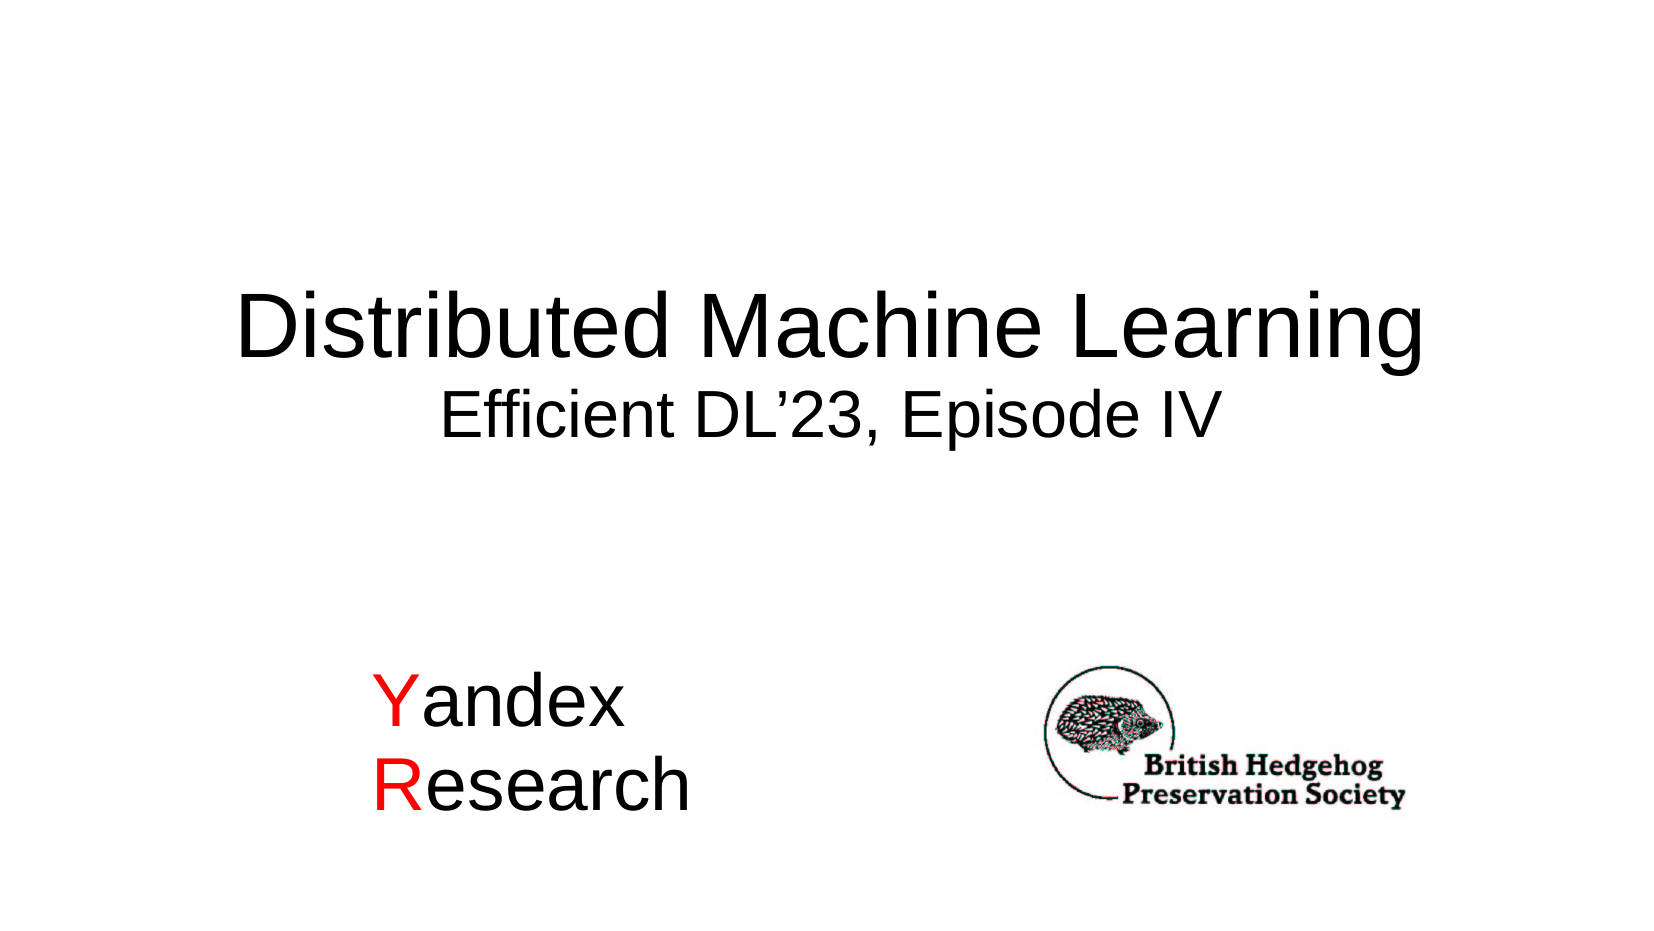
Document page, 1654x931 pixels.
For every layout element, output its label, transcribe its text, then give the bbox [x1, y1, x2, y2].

text_box Yandex Research [356, 651, 836, 872]
picture [986, 602, 1567, 931]
text_box Distributed Machine Learning Efficient DL’23, Episode IV [0, 157, 1654, 569]
